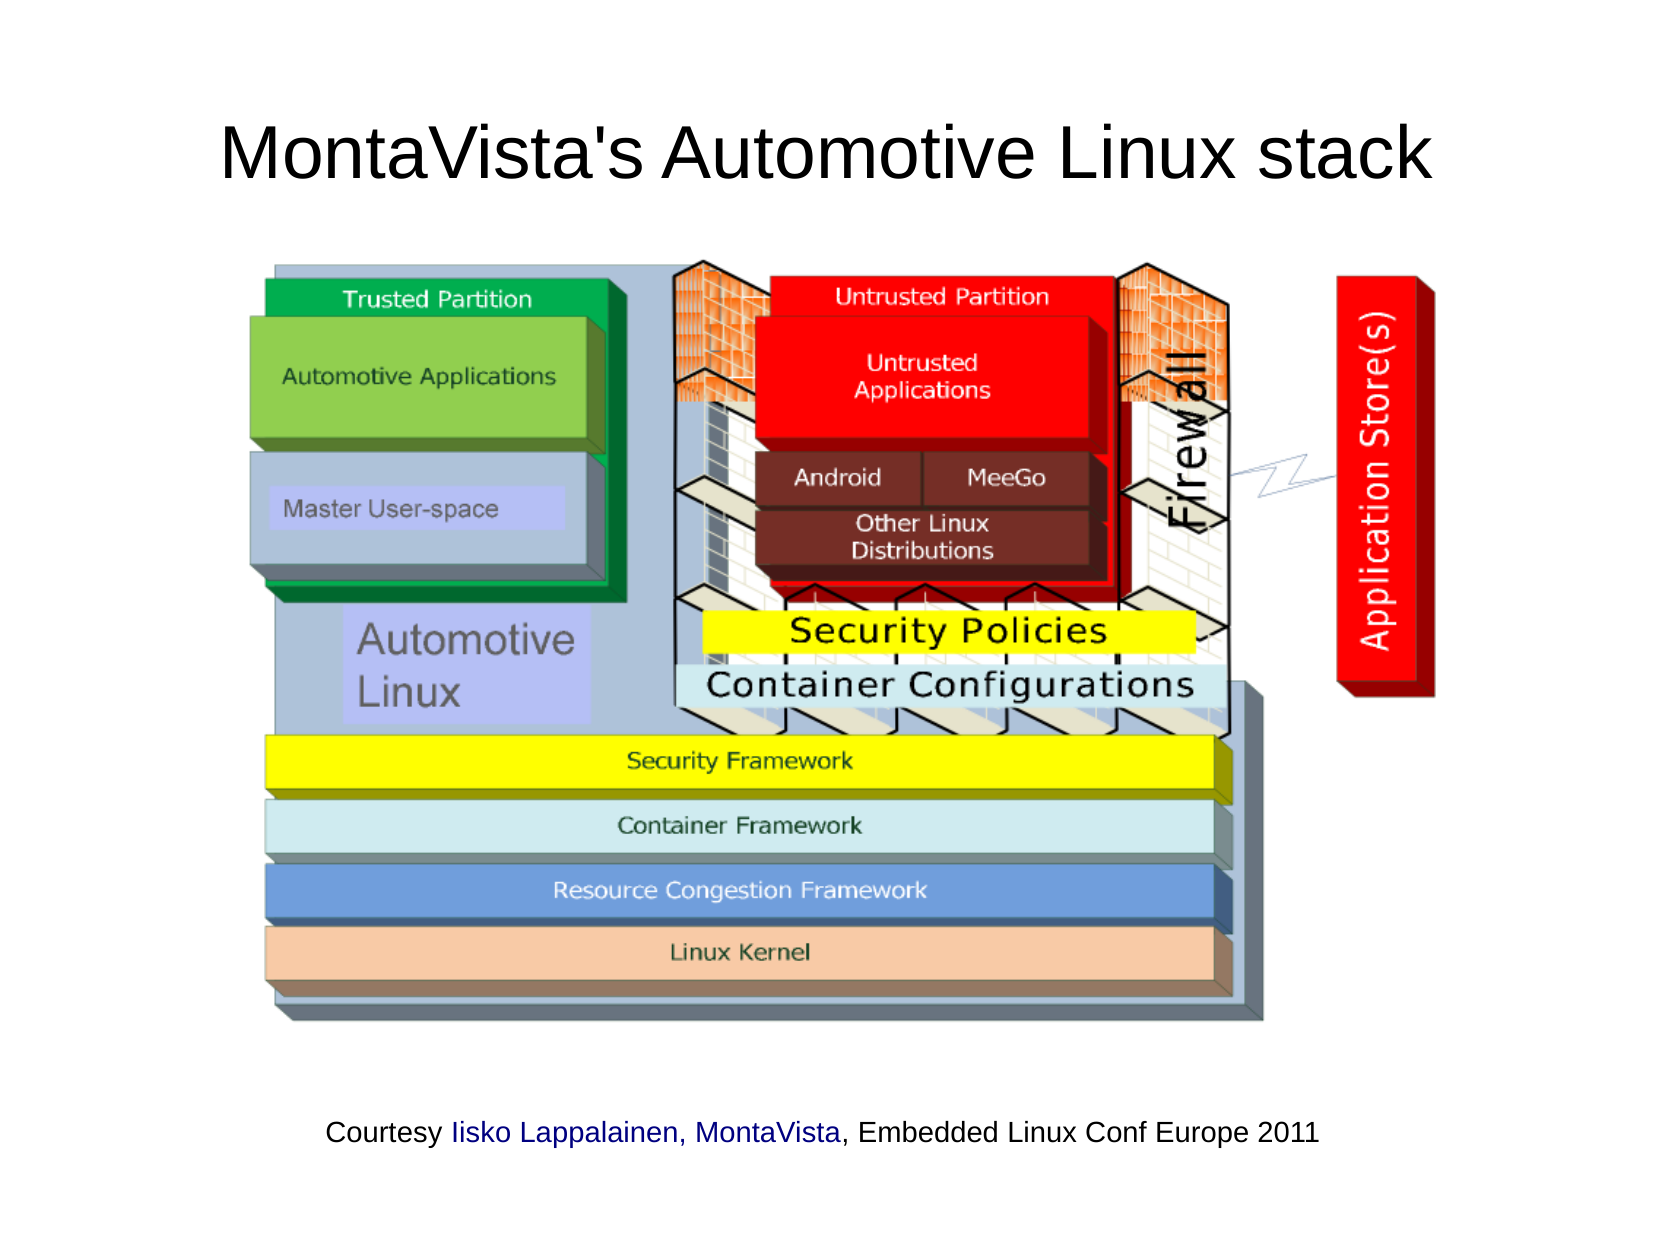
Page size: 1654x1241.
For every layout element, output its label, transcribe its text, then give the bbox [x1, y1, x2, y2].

title MontaVista's Automotive Linux stack [82, 49, 1571, 257]
text_box Courtesy Iisko Lappalainen, MontaVista, Embedded Linux Conf Europe 2011 [310, 1108, 1338, 1157]
picture [209, 231, 1471, 1051]
